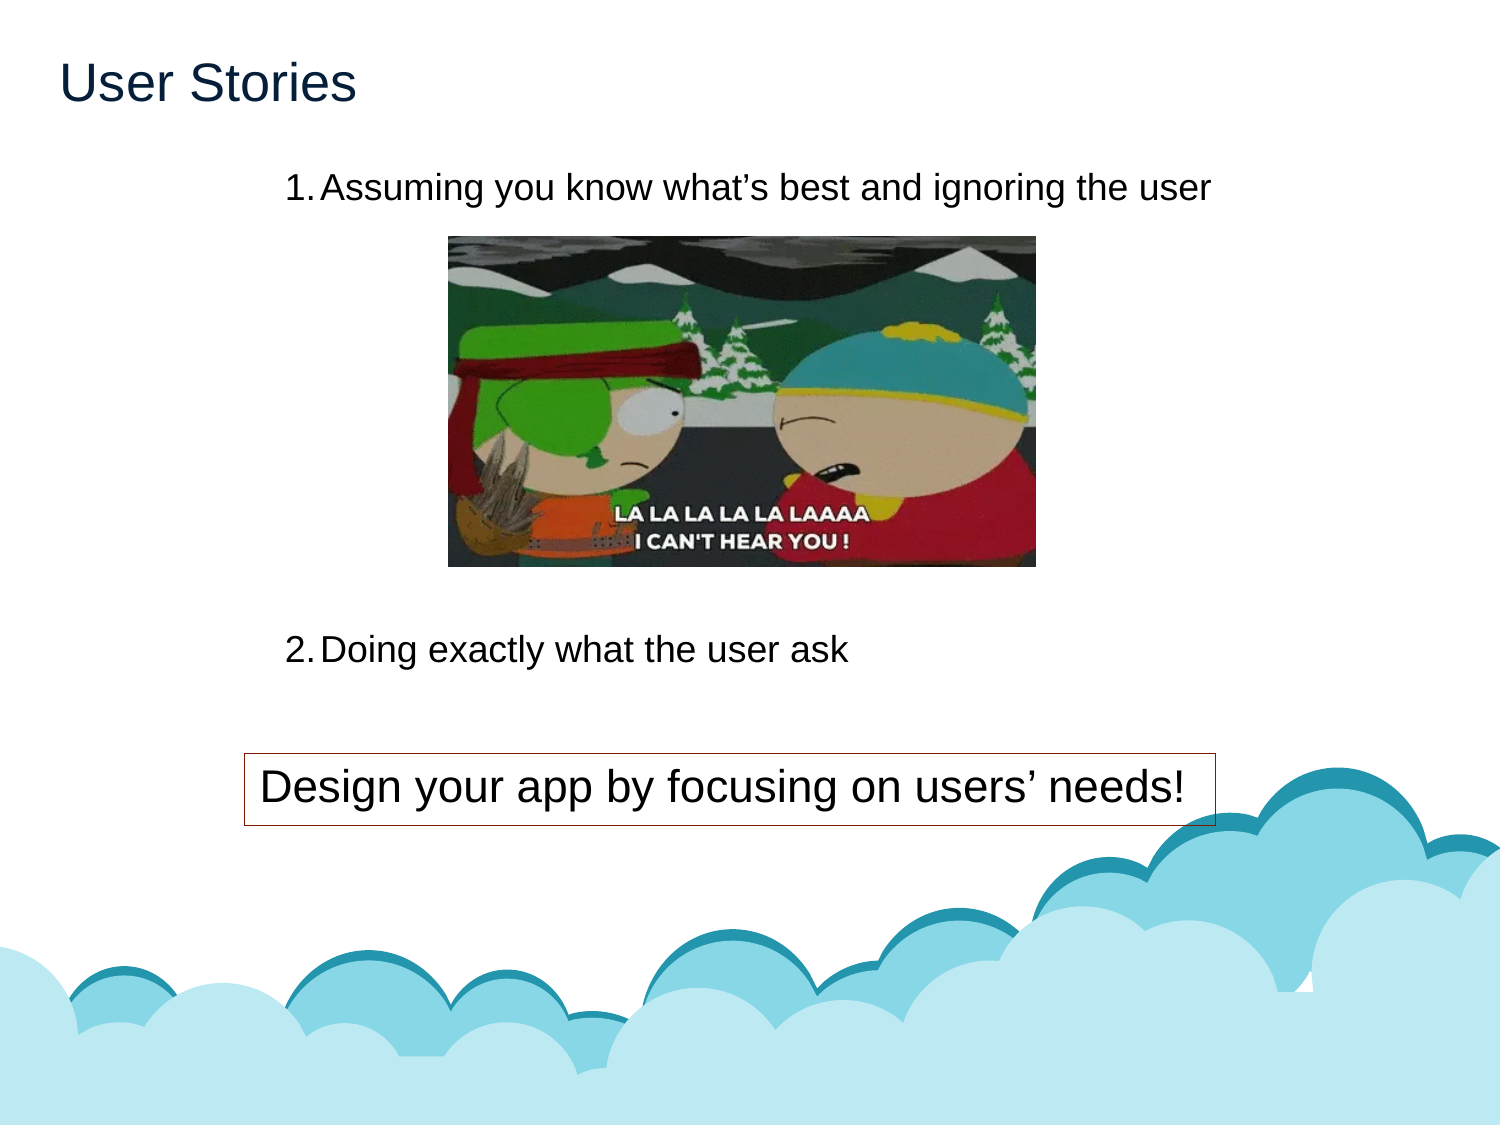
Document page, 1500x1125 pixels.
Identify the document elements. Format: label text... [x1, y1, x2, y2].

text_box Design your app by focusing on users’ needs! [244, 753, 1216, 826]
text_box User Stories [45, 45, 556, 136]
picture [448, 236, 1036, 567]
text_box Assuming you know what’s best and ignoring the user Doing exactly what the user ask [270, 159, 1231, 678]
